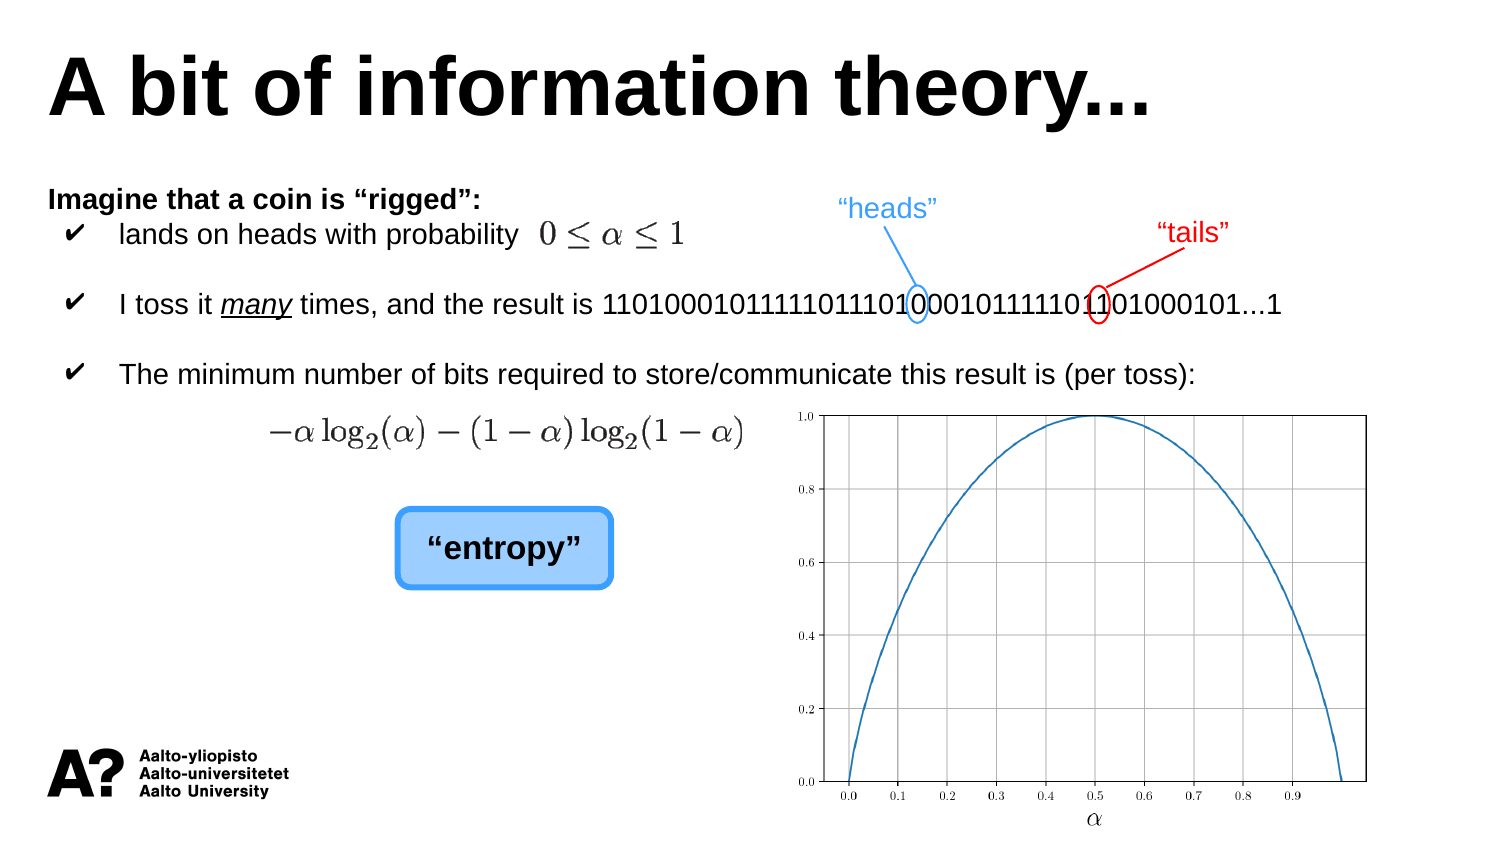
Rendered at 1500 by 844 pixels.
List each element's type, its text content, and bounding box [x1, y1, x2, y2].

text_box “entropy” [404, 529, 604, 570]
picture [540, 192, 683, 257]
picture [0, 702, 337, 844]
text_box “tails” [1048, 213, 1339, 270]
list Imagine that a coin is “rigged”: lands on heads with probability I toss it many times, and the result is 11010001011111011101000101111101101000101...1 The minimum number of bits required to store/communicate this result is (per toss): [48, 180, 1375, 717]
list A bit of information theory... [47, 32, 1442, 197]
text_box “heads” [743, 188, 1033, 246]
picture [270, 390, 742, 458]
text_box [397, 508, 612, 588]
picture [789, 402, 1375, 839]
